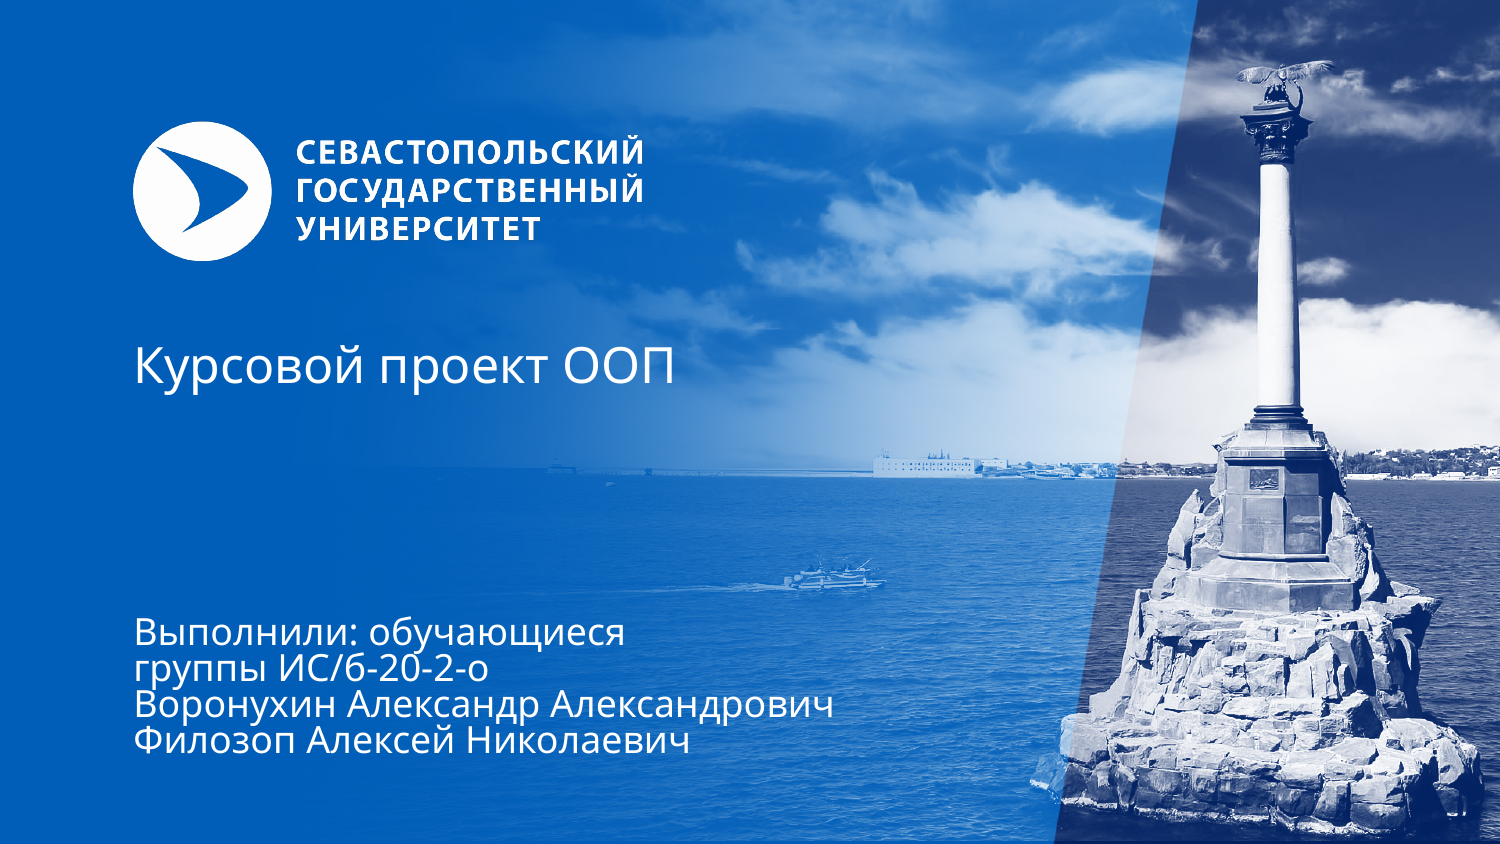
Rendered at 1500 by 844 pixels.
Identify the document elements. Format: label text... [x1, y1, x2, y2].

picture [0, 0, 1500, 844]
text_box Курсовой проект ООП [118, 337, 1019, 451]
text_box Выполнили: обучающиеся группы ИС/б-20-2-о Воронухин Александр Александрович Филозоп Алексей Николаевич [118, 609, 1004, 805]
